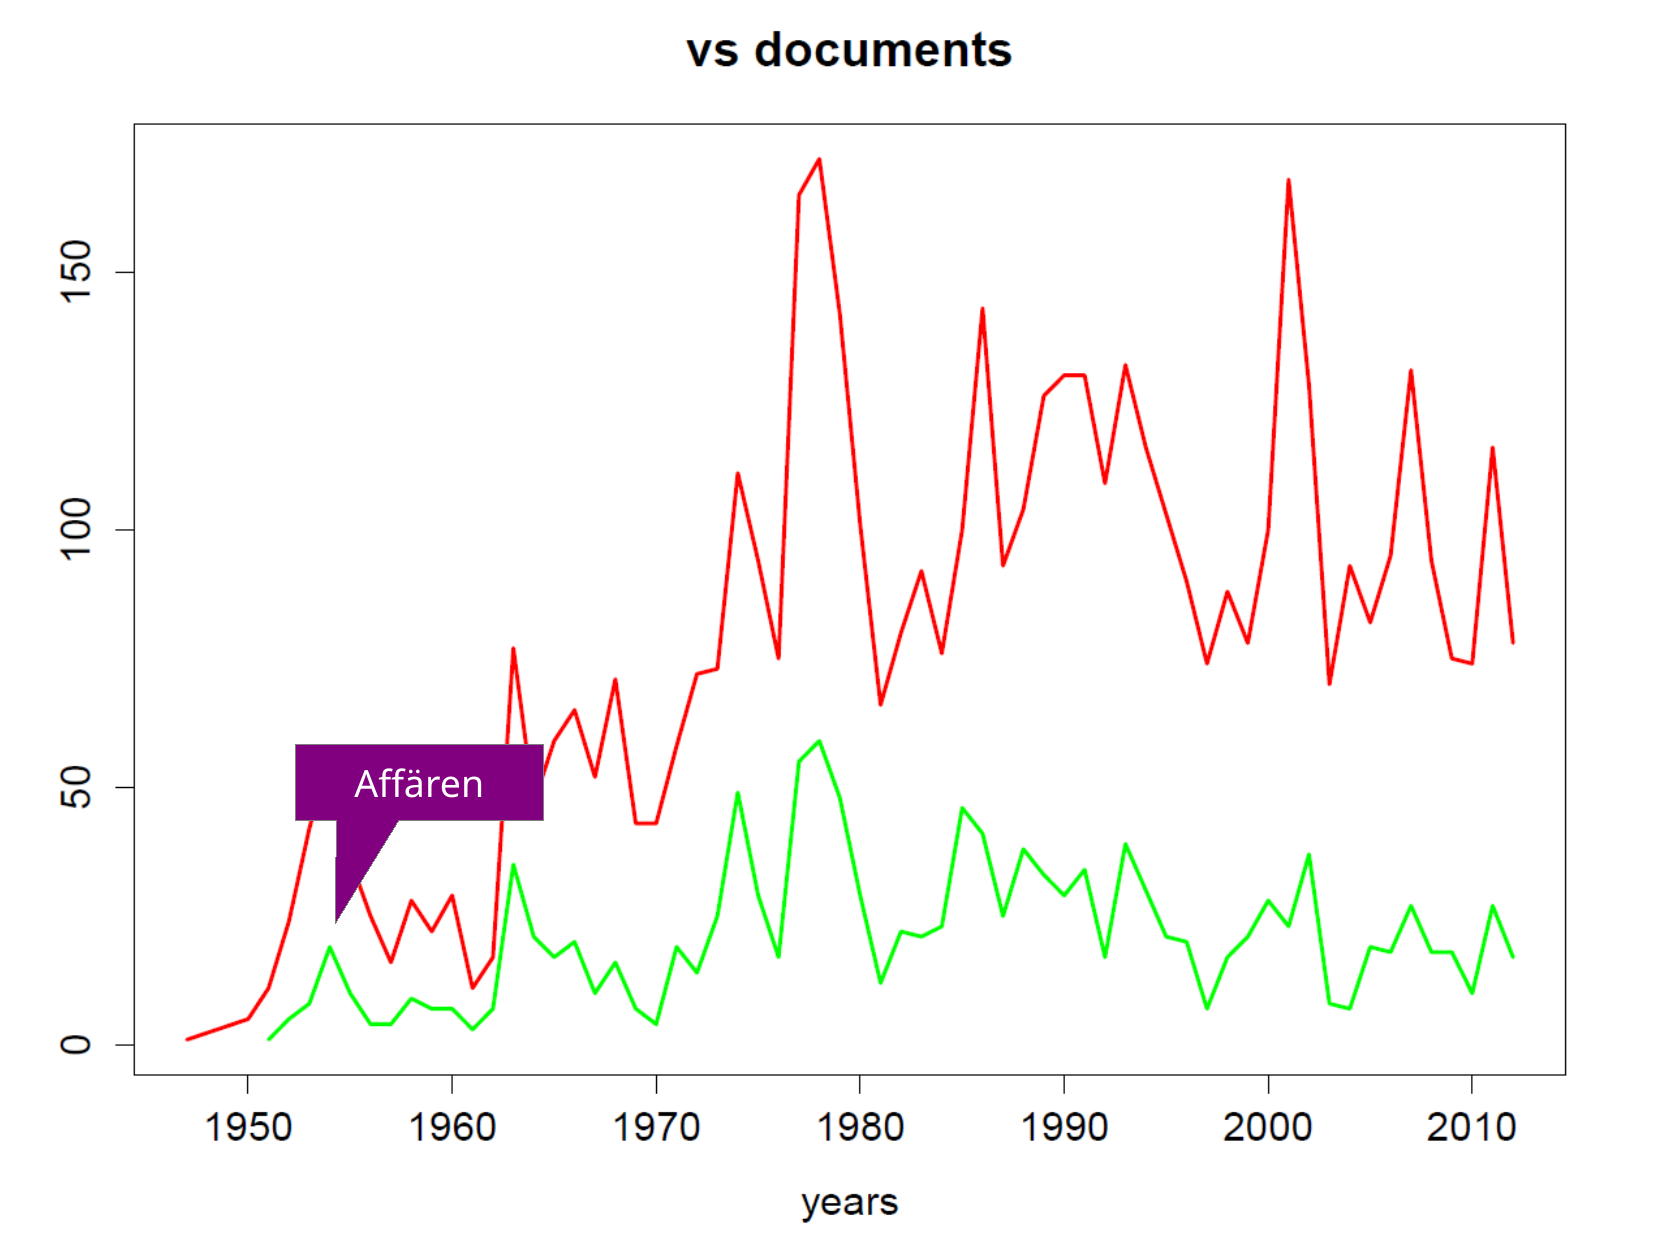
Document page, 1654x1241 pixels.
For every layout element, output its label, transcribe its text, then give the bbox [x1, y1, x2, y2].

picture [27, 0, 1625, 1241]
text_box Affären [295, 744, 544, 924]
